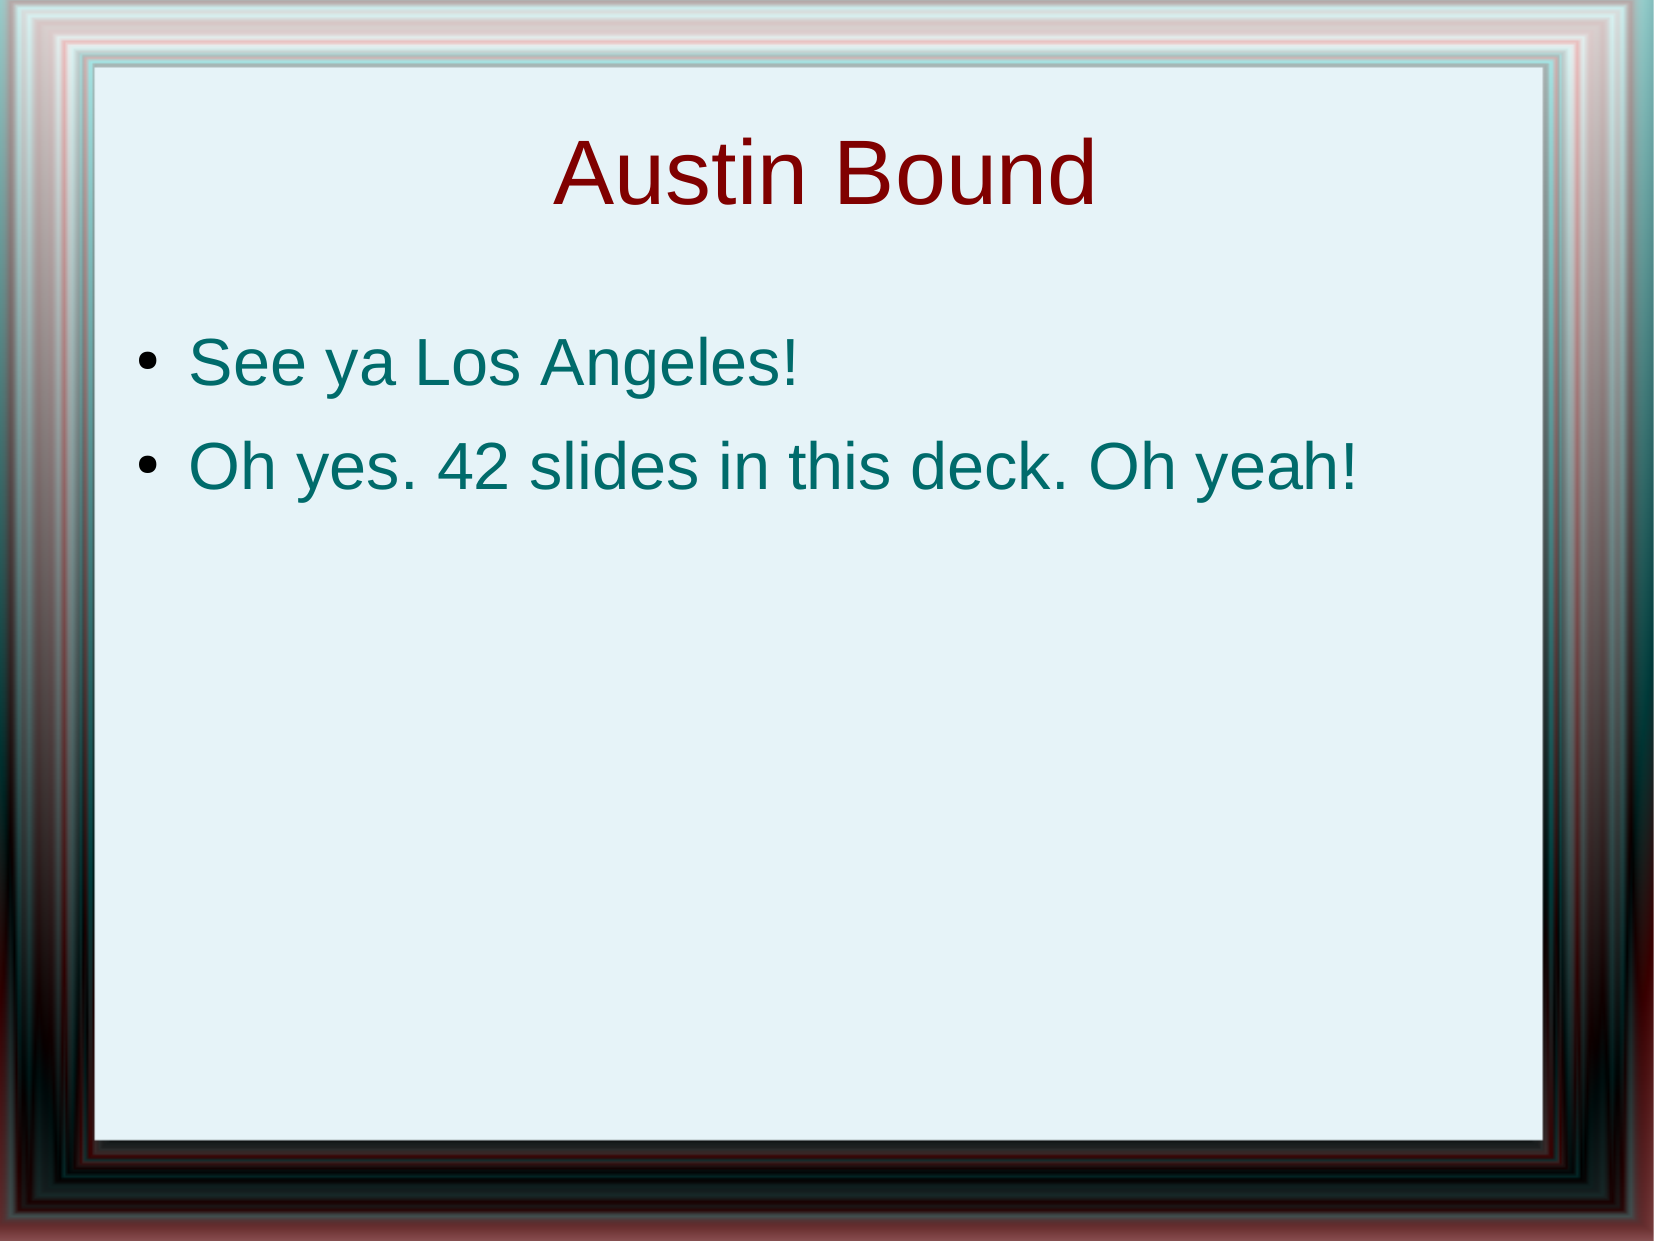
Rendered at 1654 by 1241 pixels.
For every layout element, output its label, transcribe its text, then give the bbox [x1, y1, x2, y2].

picture [0, 0, 1654, 1241]
list See ya Los Angeles! Oh yes. 42 slides in this deck. Oh yeah! [118, 324, 1506, 1129]
title Austin Bound [118, 95, 1536, 250]
